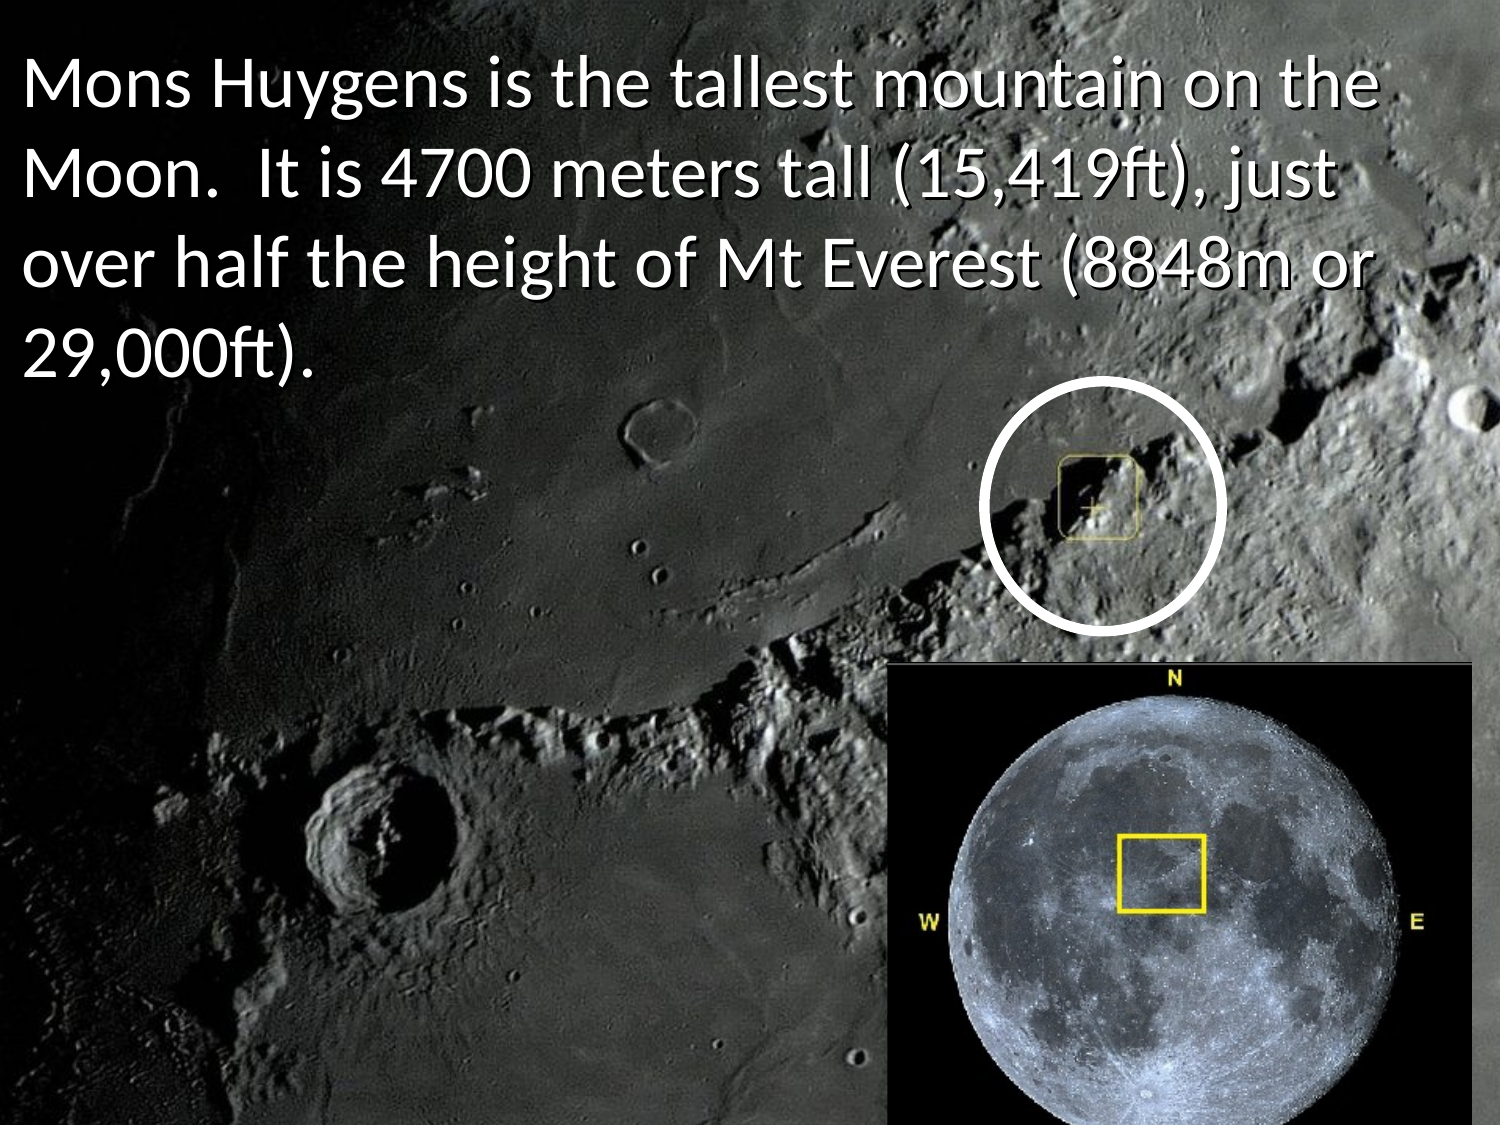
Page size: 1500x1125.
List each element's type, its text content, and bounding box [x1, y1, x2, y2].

text_box Mons Huygens is the tallest mountain on the Moon. It is 4700 meters tall (15,419ft), just over half the height of Mt Everest (8848m or 29,000ft). [6, 24, 1450, 400]
picture [0, 0, 1500, 1125]
